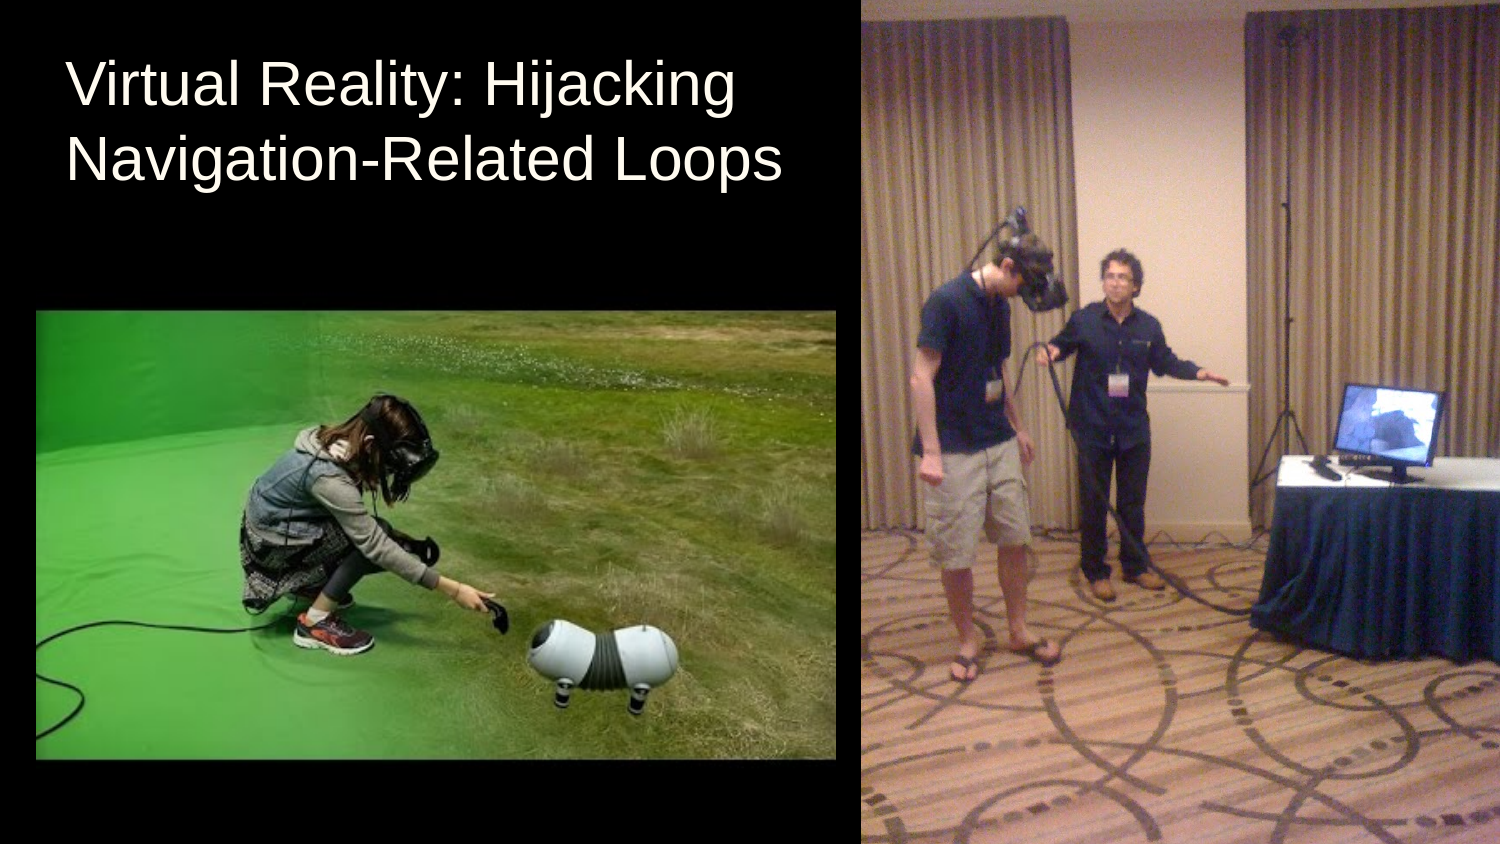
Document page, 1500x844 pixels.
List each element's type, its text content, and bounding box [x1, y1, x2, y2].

title Virtual Reality: Hijacking Navigation-Related Loops [50, 41, 822, 208]
picture [36, 236, 836, 835]
picture [861, 0, 1500, 844]
